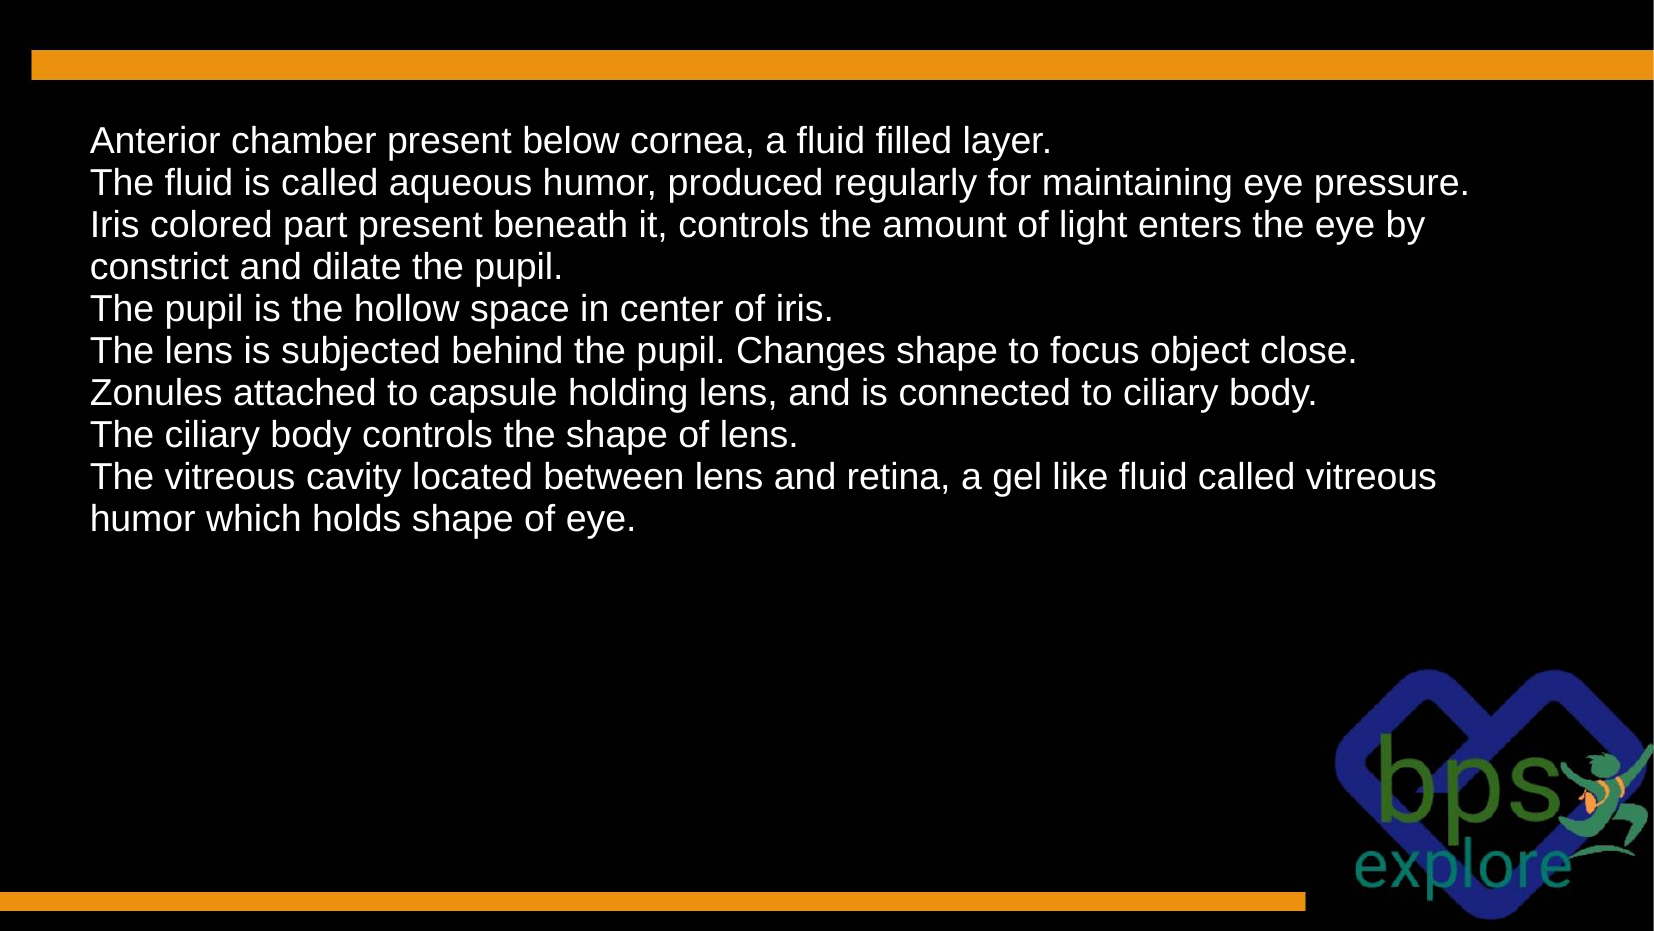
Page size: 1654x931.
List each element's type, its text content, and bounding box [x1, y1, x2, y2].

picture [0, 0, 1654, 931]
text_box Anterior chamber present below cornea, a fluid filled layer. The fluid is called aqueous humor, produced regularly for maintaining eye pressure. Iris colored part present beneath it, controls the amount of light enters the eye by constrict and dilate the pupil. The pupil is the hollow space in center of iris. The lens is subjected behind the pupil. Changes shape to focus object close. Zonules attached to capsule holding lens, and is connected to ciliary body. The ciliary body controls the shape of lens. The vitreous cavity located between lens and retina, a gel like fluid called vitreous humor which holds shape of eye. [75, 112, 1501, 826]
